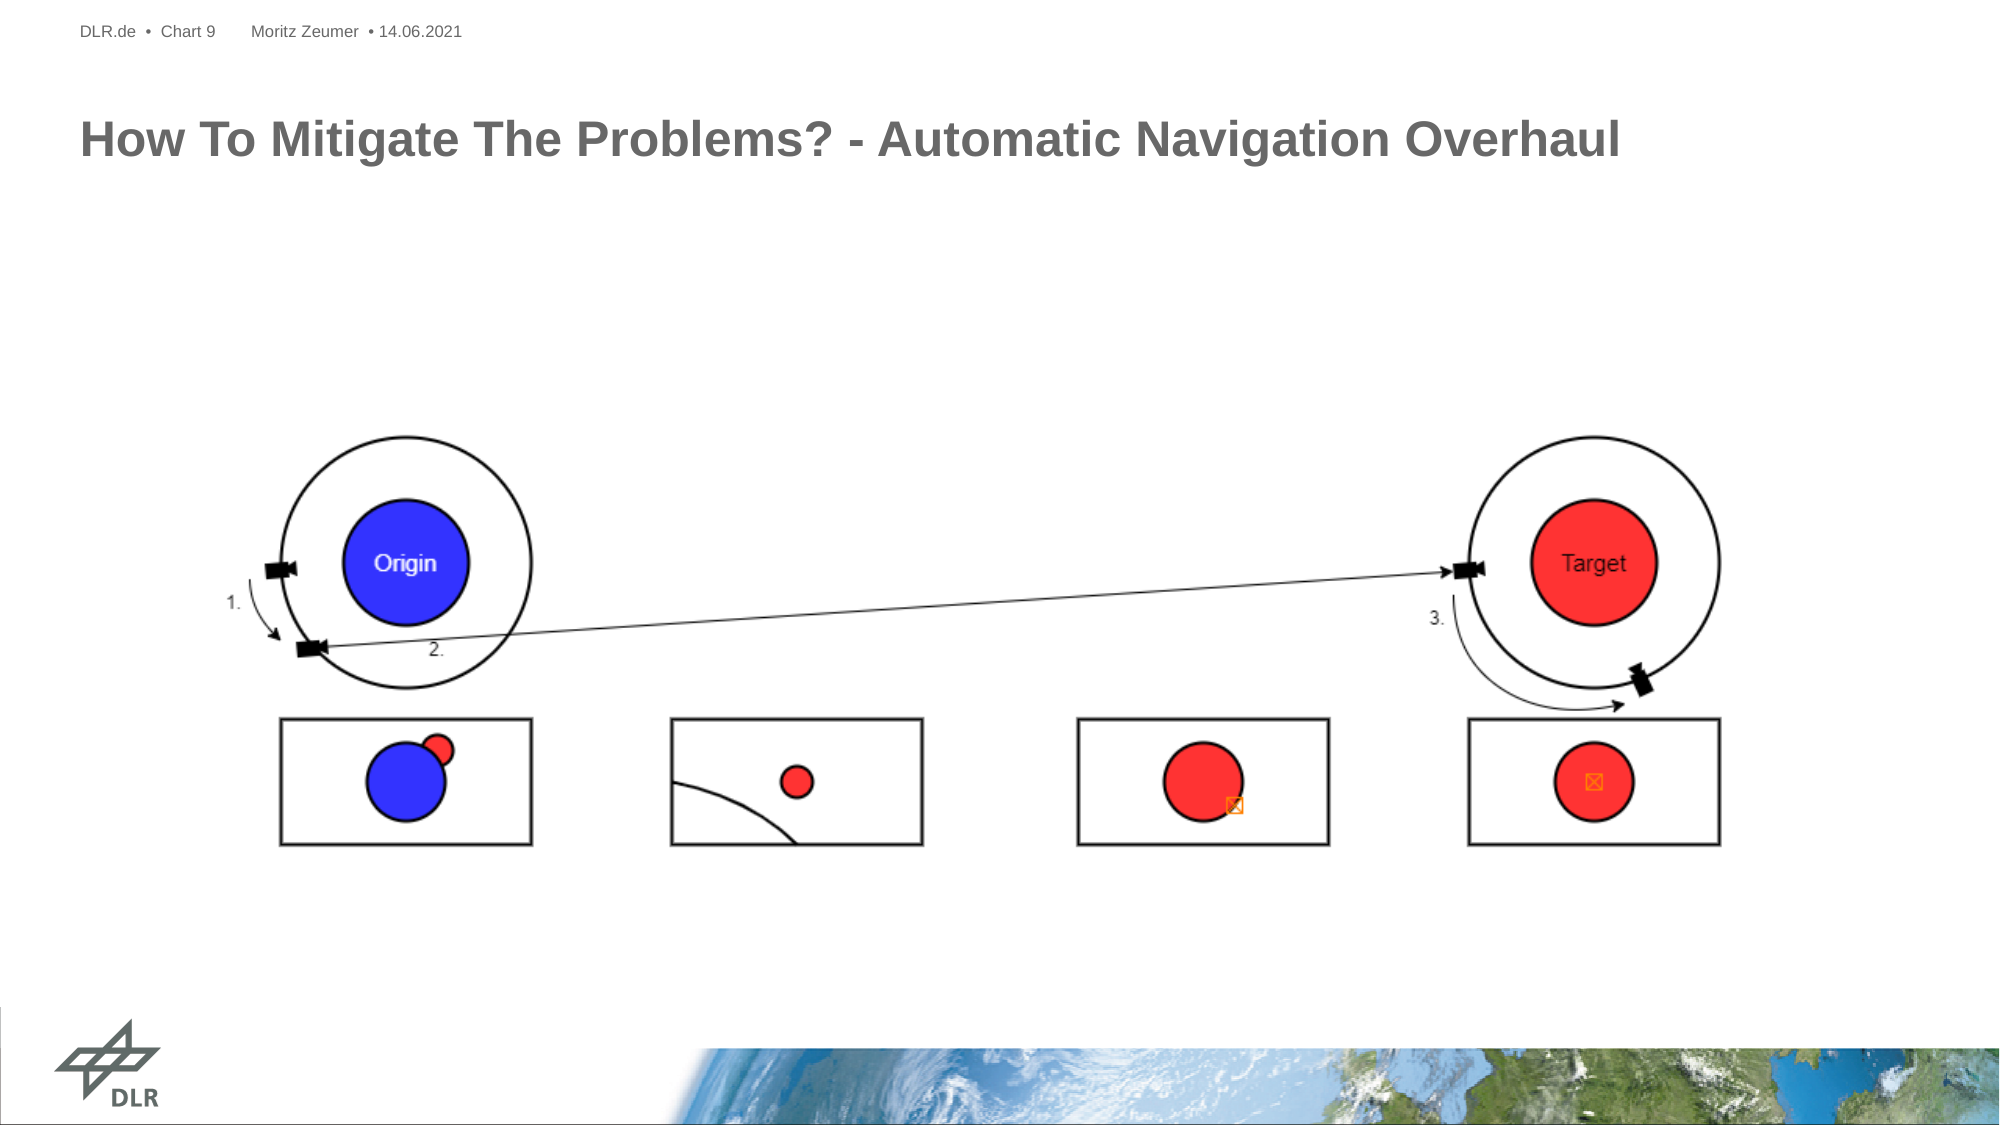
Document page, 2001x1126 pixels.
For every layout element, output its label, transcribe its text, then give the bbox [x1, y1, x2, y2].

text_box Moritz Zeumer • 14.06.2021 [251, 20, 1921, 45]
picture [92, 248, 1909, 877]
text_box How To Mitigate The Problems? - Automatic Navigation Overhaul [79, 106, 1921, 228]
text_box DLR.de • Chart <number> [79, 20, 251, 45]
